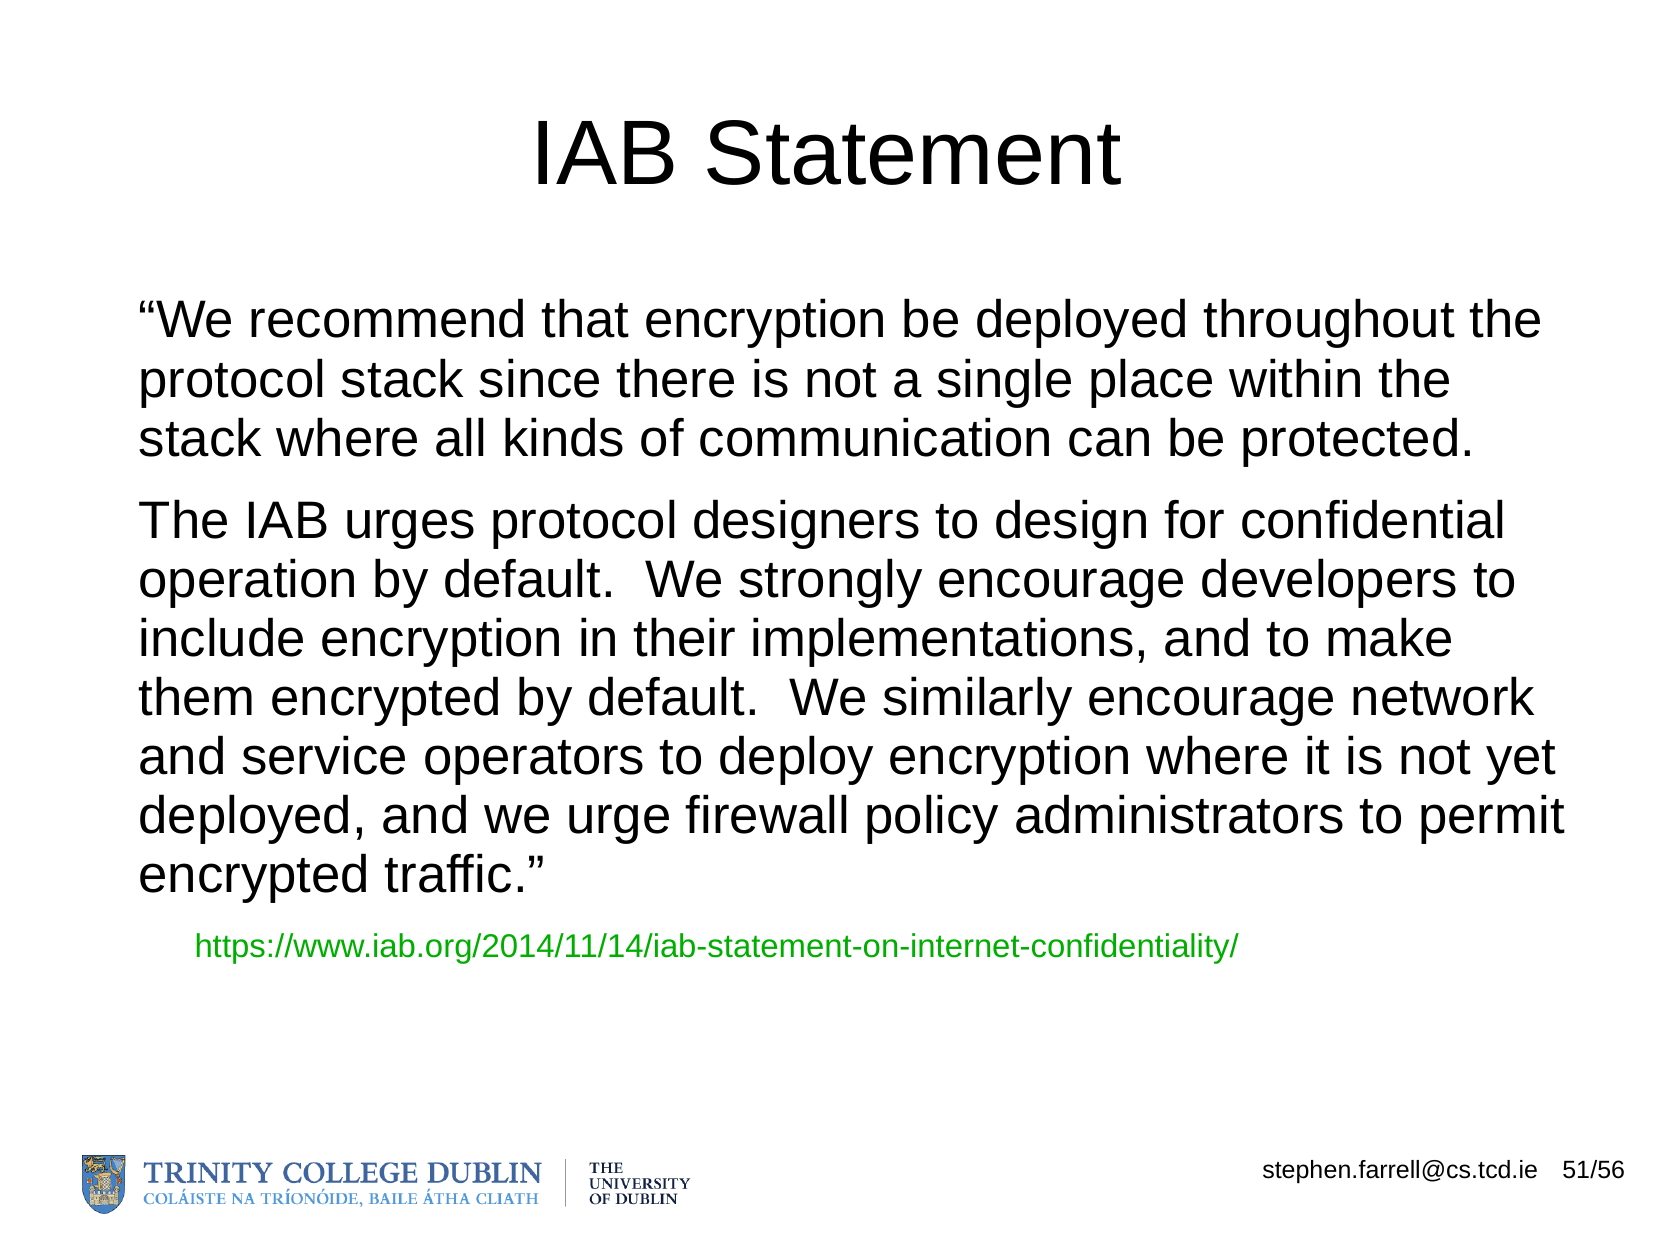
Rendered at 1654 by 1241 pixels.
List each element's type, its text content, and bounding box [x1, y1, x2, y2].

picture [82, 1155, 694, 1214]
list “We recommend that encryption be deployed throughout the protocol stack since there is not a single place within the stack where all kinds of communication can be protected. The IAB urges protocol designers to design for confidential operation by default. We strongly encourage developers to include encryption in their implementations, and to make them encrypted by default. We similarly encourage network and service operators to deploy encryption where it is not yet deployed, and we urge firewall policy administrators to permit encrypted traffic.” https://www.iab.org/2014/11/14/iab-statement-on-internet-confidentiality/ [82, 290, 1571, 1010]
title IAB Statement [82, 49, 1571, 257]
